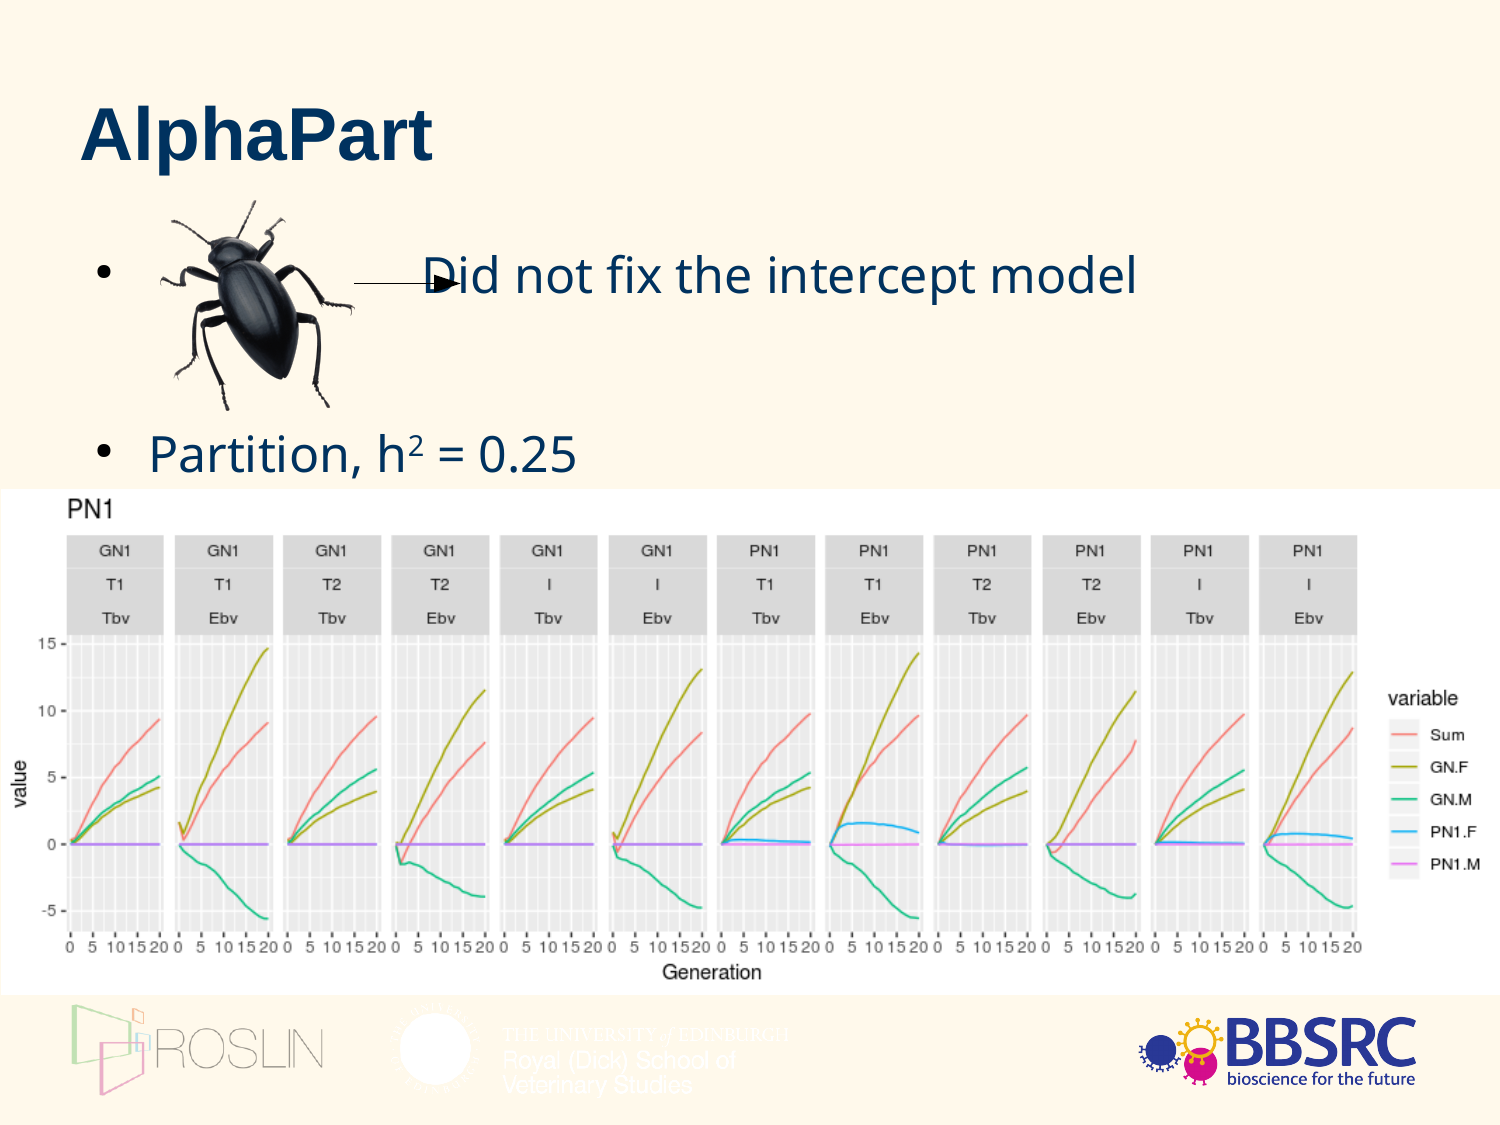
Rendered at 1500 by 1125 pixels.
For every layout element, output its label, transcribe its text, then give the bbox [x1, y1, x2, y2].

picture [1137, 1014, 1416, 1092]
title AlphaPart [64, 78, 1425, 185]
picture [1, 489, 1500, 1118]
picture [160, 200, 355, 411]
list Did not fix the intercept model Partition, h2 = 0.25 [62, 236, 1425, 489]
